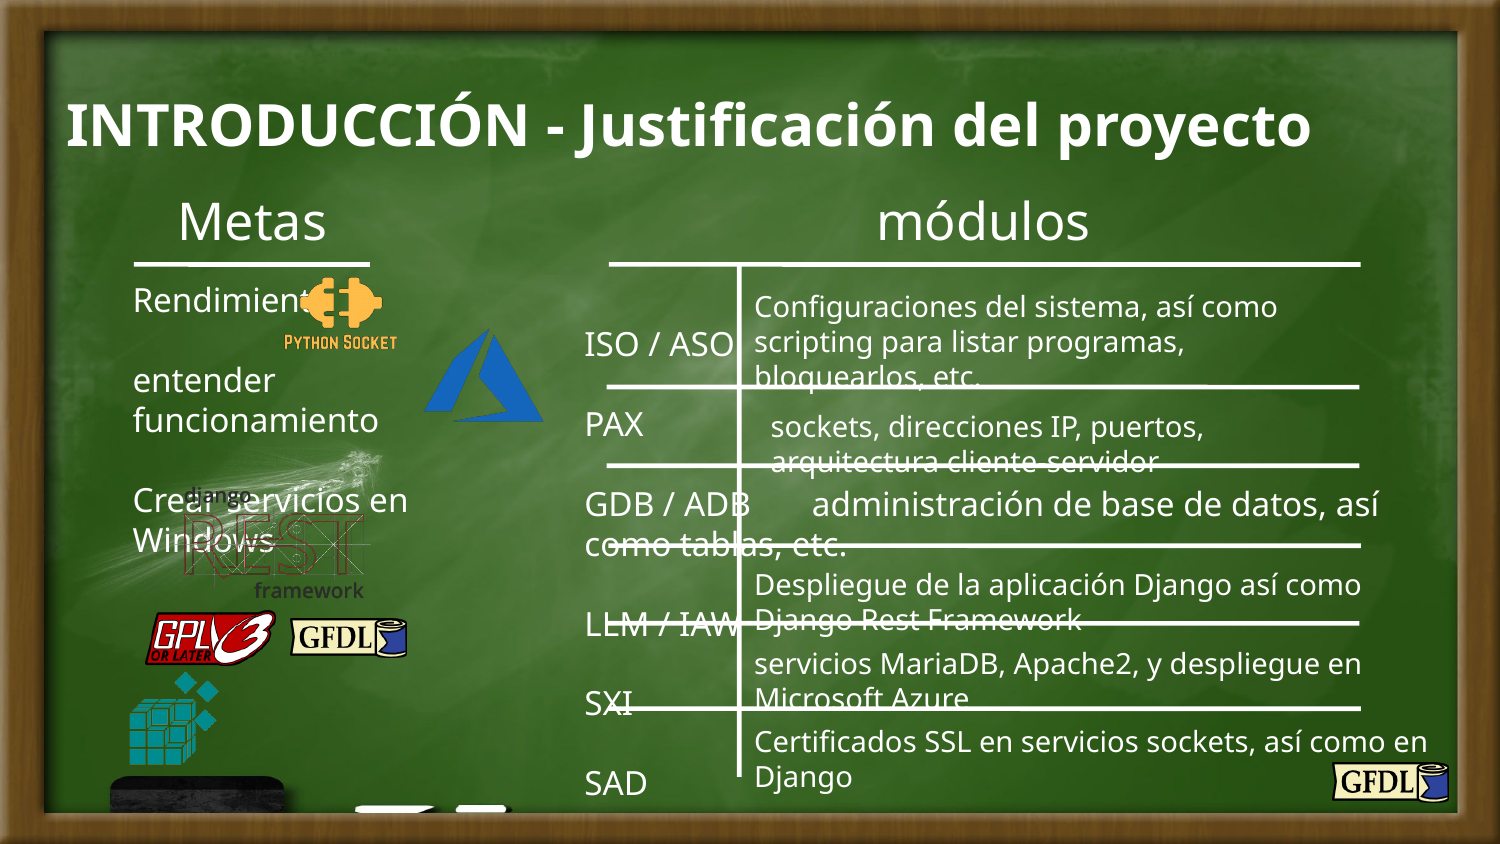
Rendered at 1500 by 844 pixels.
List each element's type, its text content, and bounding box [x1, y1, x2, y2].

text_box Metas [145, 173, 360, 262]
text_box ISO / ASO PAX GDB / ADB administración de base de datos, así como tablas, etc. LLM / IAW SXI SAD [569, 308, 1433, 818]
text_box Configuraciones del sistema, así como scripting para listar programas, bloquearlos, etc. [739, 273, 1372, 409]
picture [0, 0, 1500, 844]
text_box Rendimiento entender funcionamiento Crear servicios en Windows [117, 264, 508, 814]
title INTRODUCCIÓN - Justificación del proyecto [51, 72, 1449, 167]
text_box servicios MariaDB, Apache2, y despliegue en Microsoft Azure [739, 630, 1446, 708]
text_box módulos [614, 173, 1353, 262]
text_box sockets, direcciones IP, puertos, arquitectura cliente-servidor [755, 393, 1388, 494]
text_box Despliegue de la aplicación Django así como Django Rest Framework [739, 551, 1446, 630]
text_box ISO / ASO PAX GDB / ADB administración de base de datos, así como tablas, etc. LLM / IAW SXI SAD [742, 308, 1433, 551]
text_box Certificados SSL en servicios sockets, así como en Django [739, 708, 1446, 809]
